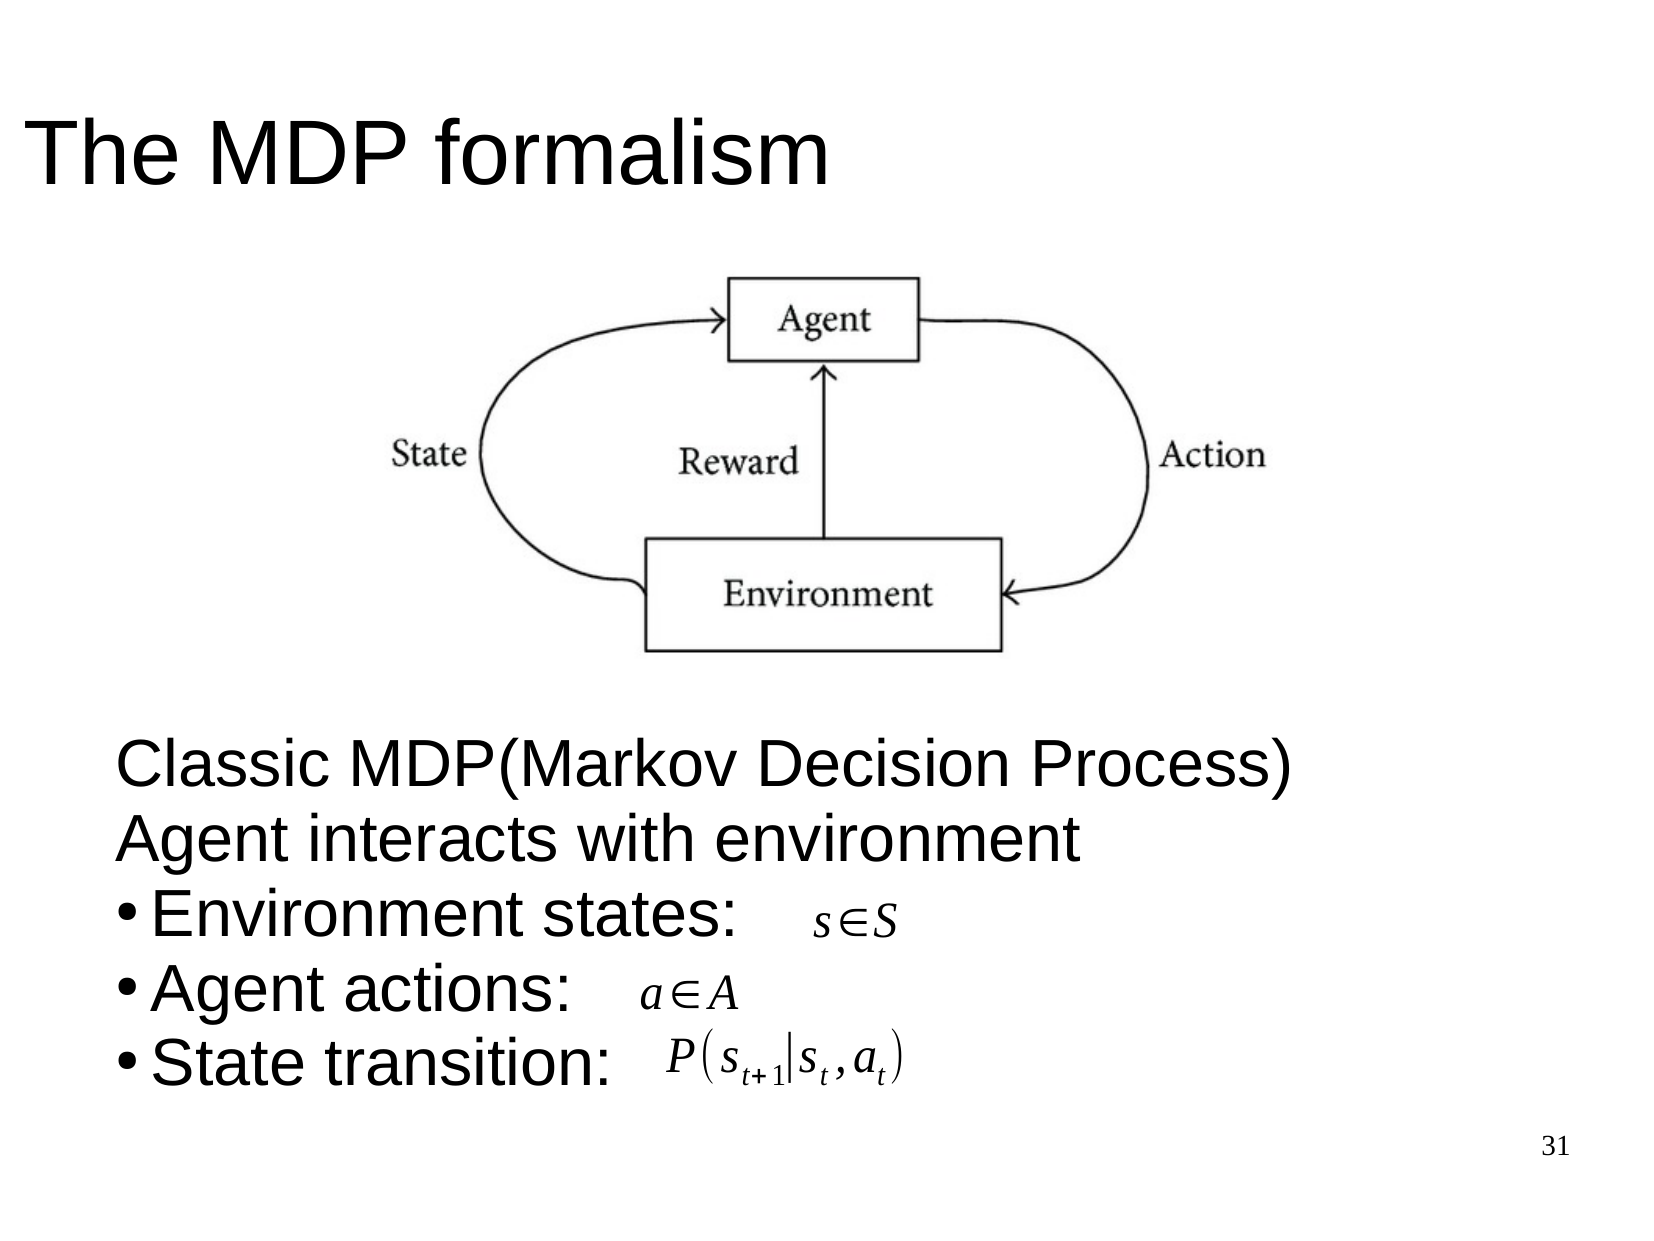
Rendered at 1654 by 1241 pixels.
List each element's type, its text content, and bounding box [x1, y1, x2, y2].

chart [651, 1024, 919, 1091]
picture [360, 246, 1298, 684]
title The MDP formalism [23, 49, 1512, 257]
text_box Classic MDP(Markov Decision Process) Agent interacts with environment Environment states: Agent actions: State transition: [79, 726, 1501, 1175]
